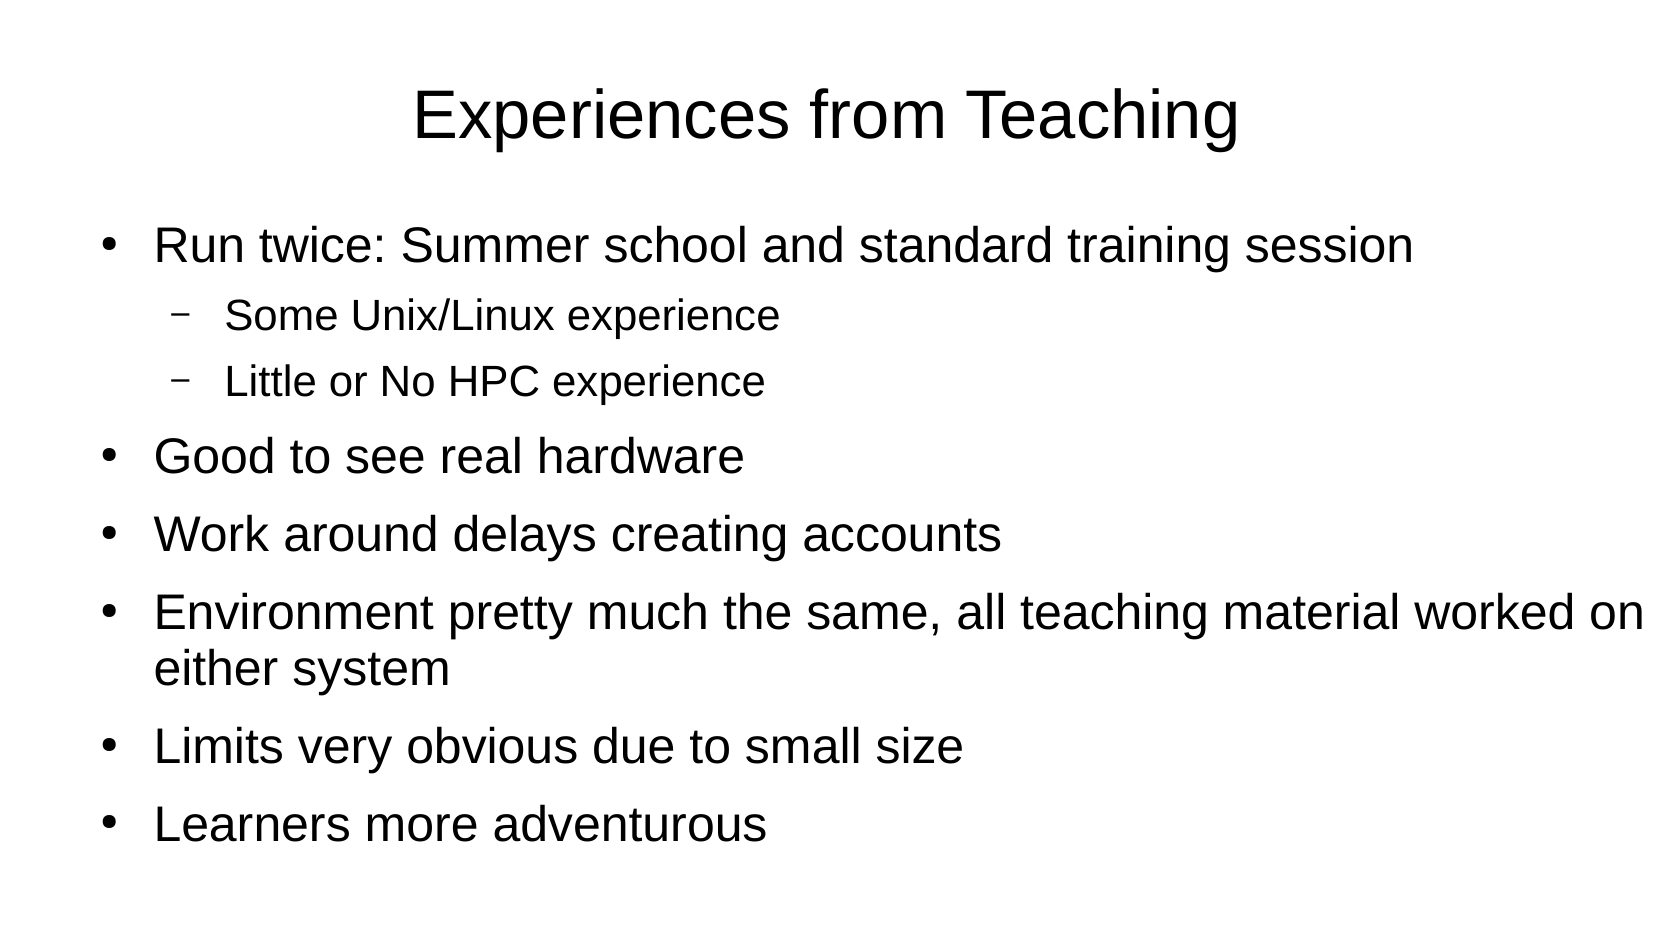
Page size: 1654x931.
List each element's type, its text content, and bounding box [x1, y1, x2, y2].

list Run twice: Summer school and standard training session Some Unix/Linux experience Little or No HPC experience Good to see real hardware Work around delays creating accounts Environment pretty much the same, all teaching material worked on either system Limits very obvious due to small size Learners more adventurous [82, 217, 1654, 863]
title Experiences from Teaching [82, 37, 1571, 193]
